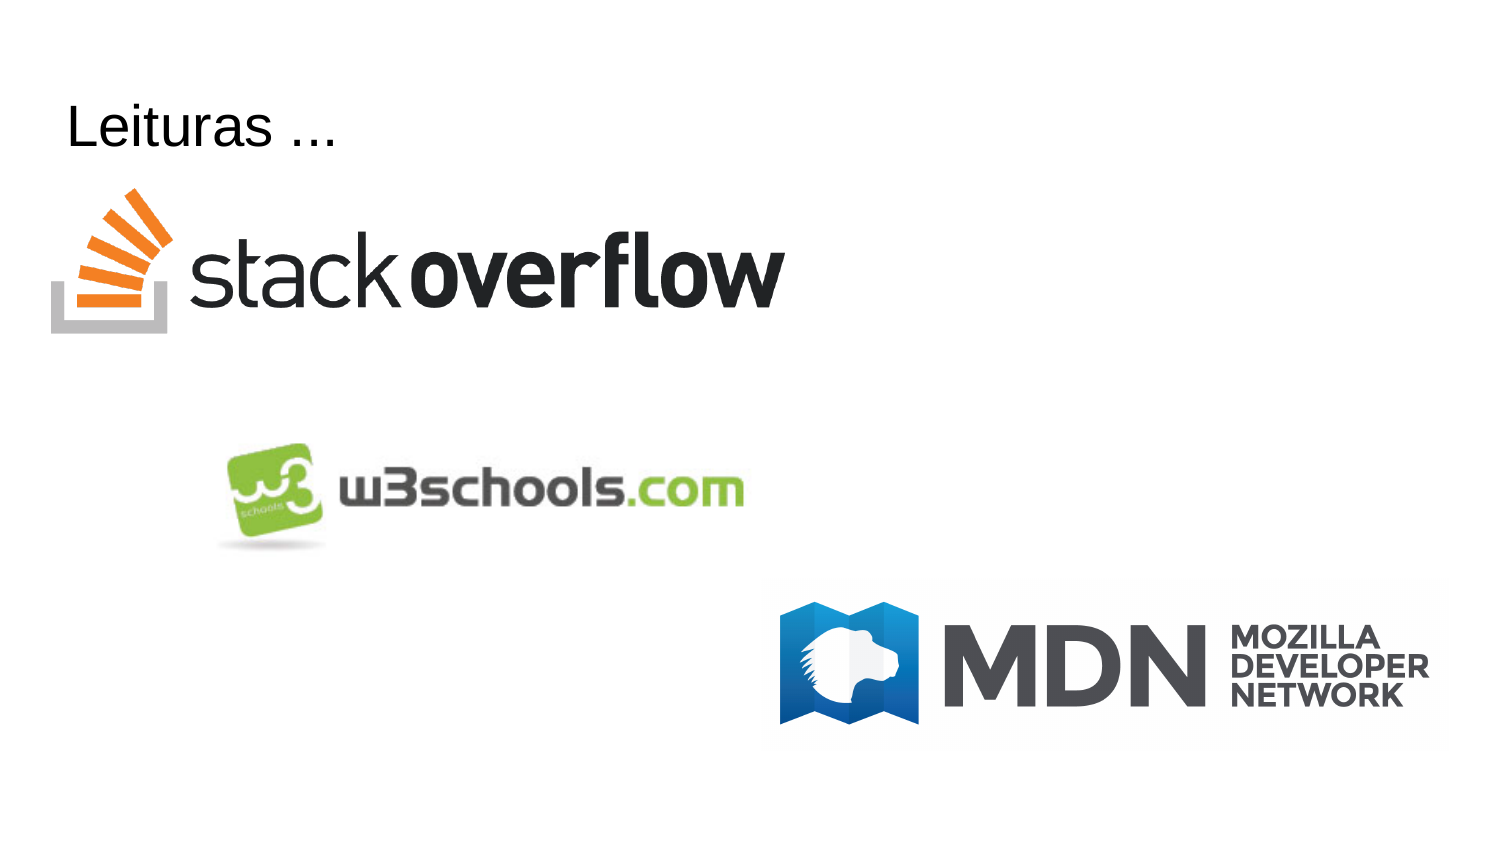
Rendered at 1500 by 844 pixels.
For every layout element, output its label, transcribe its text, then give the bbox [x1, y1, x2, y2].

picture [51, 406, 1449, 751]
picture [51, 188, 785, 364]
title Leituras ... [51, 72, 1449, 167]
